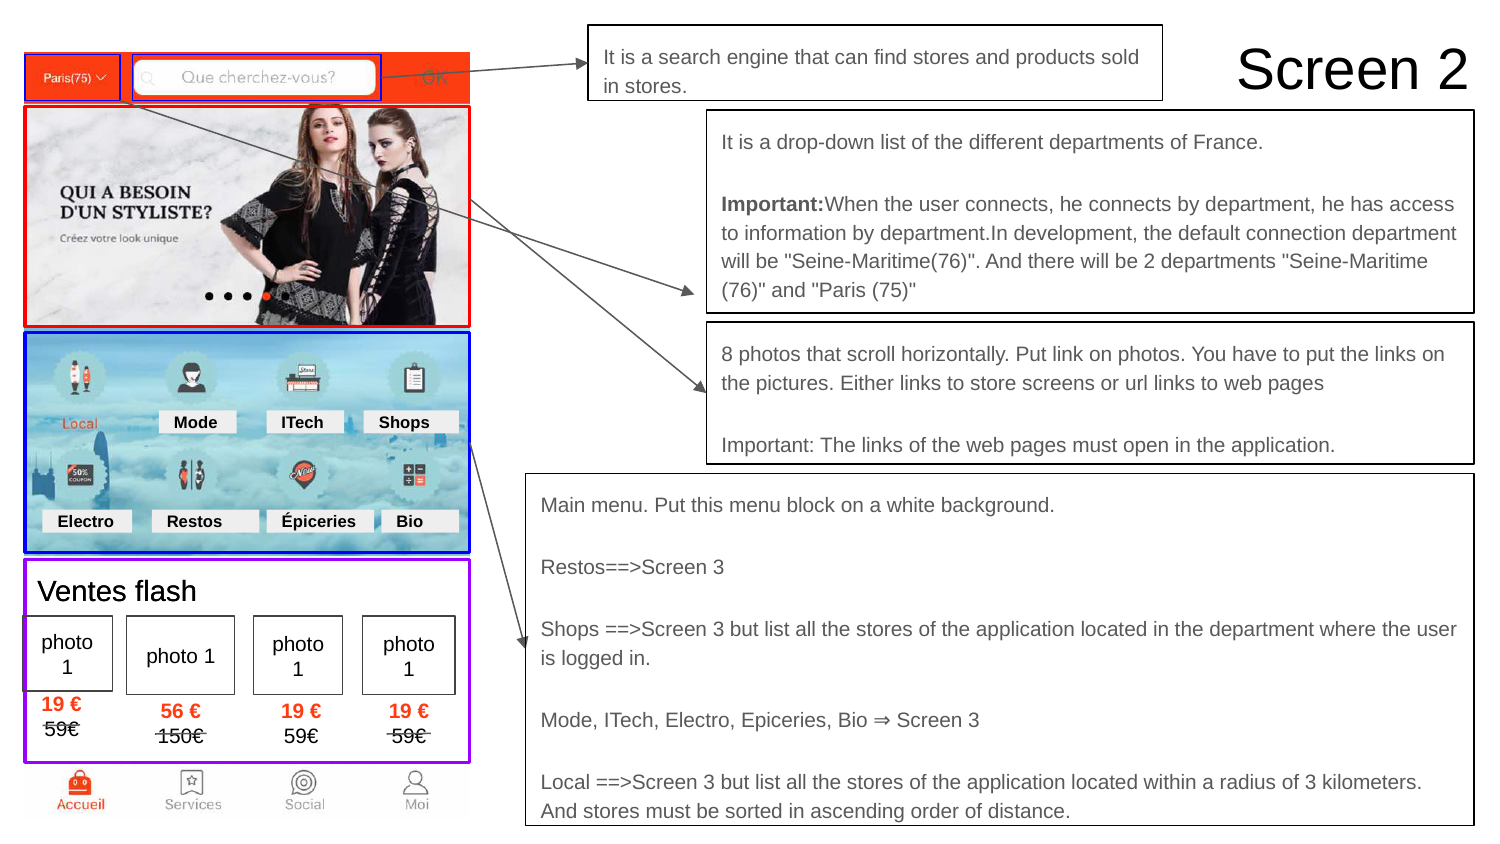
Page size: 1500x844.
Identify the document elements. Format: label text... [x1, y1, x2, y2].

text_box 56 € 150€ [126, 704, 235, 740]
text_box photo 1 [362, 616, 456, 695]
text_box photo 1 [253, 616, 343, 695]
list It is a search engine that can find stores and products sold in stores. [588, 24, 1163, 101]
text_box Shops [363, 410, 459, 434]
picture [24, 52, 470, 105]
text_box Épiceries [266, 509, 375, 533]
picture [24, 554, 470, 559]
text_box 19 € 59€ [253, 704, 349, 740]
list It is a drop-down list of the different departments of France. Important:When the user connects, he connects by department, he has access to information by department.In development, the default connection department will be "Seine-Maritime(76)". And there will be 2 departments "Seine-Maritime (76)" and "Paris (75)" [706, 109, 1475, 314]
list Main menu. Put this menu block on a white background. Restos==>Screen 3 Shops ==>Screen 3 but list all the stores of the application located in the department where the user is logged in. Mode, ITech, Electro, Epiceries, Bio ⇒ Screen 3 Local ==>Screen 3 but list all the stores of the application located within a radius of 3 kilometers. And stores must be sorted in ascending order of distance. [525, 473, 1475, 826]
text_box photo 1 [126, 616, 235, 695]
picture [133, 55, 380, 100]
picture [26, 55, 119, 100]
text_box [44, 590, 50, 598]
text_box Bio [381, 509, 460, 533]
picture [24, 101, 127, 105]
text_box Electro [42, 509, 133, 533]
text_box [24, 559, 470, 763]
text_box Ventes flash [22, 556, 456, 590]
list 8 photos that scroll horizontally. Put link on photos. You have to put the links on the pictures. Either links to store screens or url links to web pages Important: The links of the web pages must open in the application. [706, 322, 1475, 465]
text_box Restos [151, 509, 260, 533]
text_box 19 € 59€ [362, 704, 456, 740]
title Screen 2 [87, 15, 1486, 110]
text_box 19 € 59€ [22, 700, 101, 731]
text_box Mode [158, 410, 237, 434]
text_box photo 1 [22, 615, 113, 692]
text_box [153, 593, 160, 599]
picture [24, 763, 470, 819]
picture [27, 334, 468, 551]
picture [27, 108, 468, 325]
picture [147, 108, 468, 216]
text_box ITech [266, 410, 345, 434]
